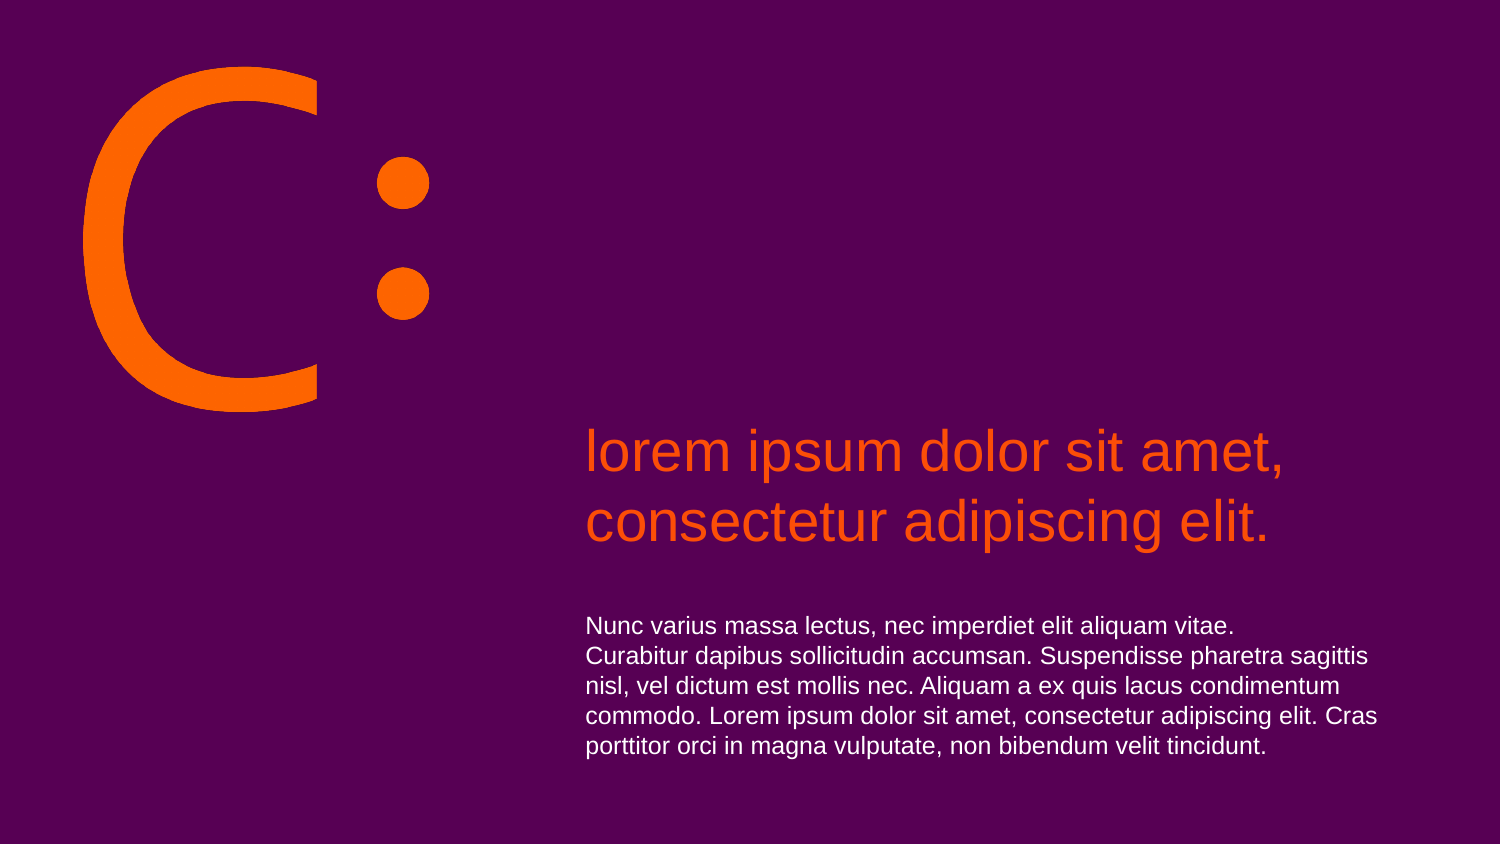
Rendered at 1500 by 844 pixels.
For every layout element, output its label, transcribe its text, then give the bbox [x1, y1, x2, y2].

text_box lorem ipsum dolor sit amet, consectetur adipiscing elit. [570, 405, 1500, 568]
picture [0, 64, 566, 414]
text_box Nunc varius massa lectus, nec imperdiet elit aliquam vitae. Curabitur dapibus sollicitudin accumsan. Suspendisse pharetra sagittis nisl, vel dictum est mollis nec. Aliquam a ex quis lacus condimentum commodo. Lorem ipsum dolor sit amet, consectetur adipiscing elit. Cras porttitor orci in magna vulputate, non bibendum velit tincidunt. [570, 602, 1401, 767]
